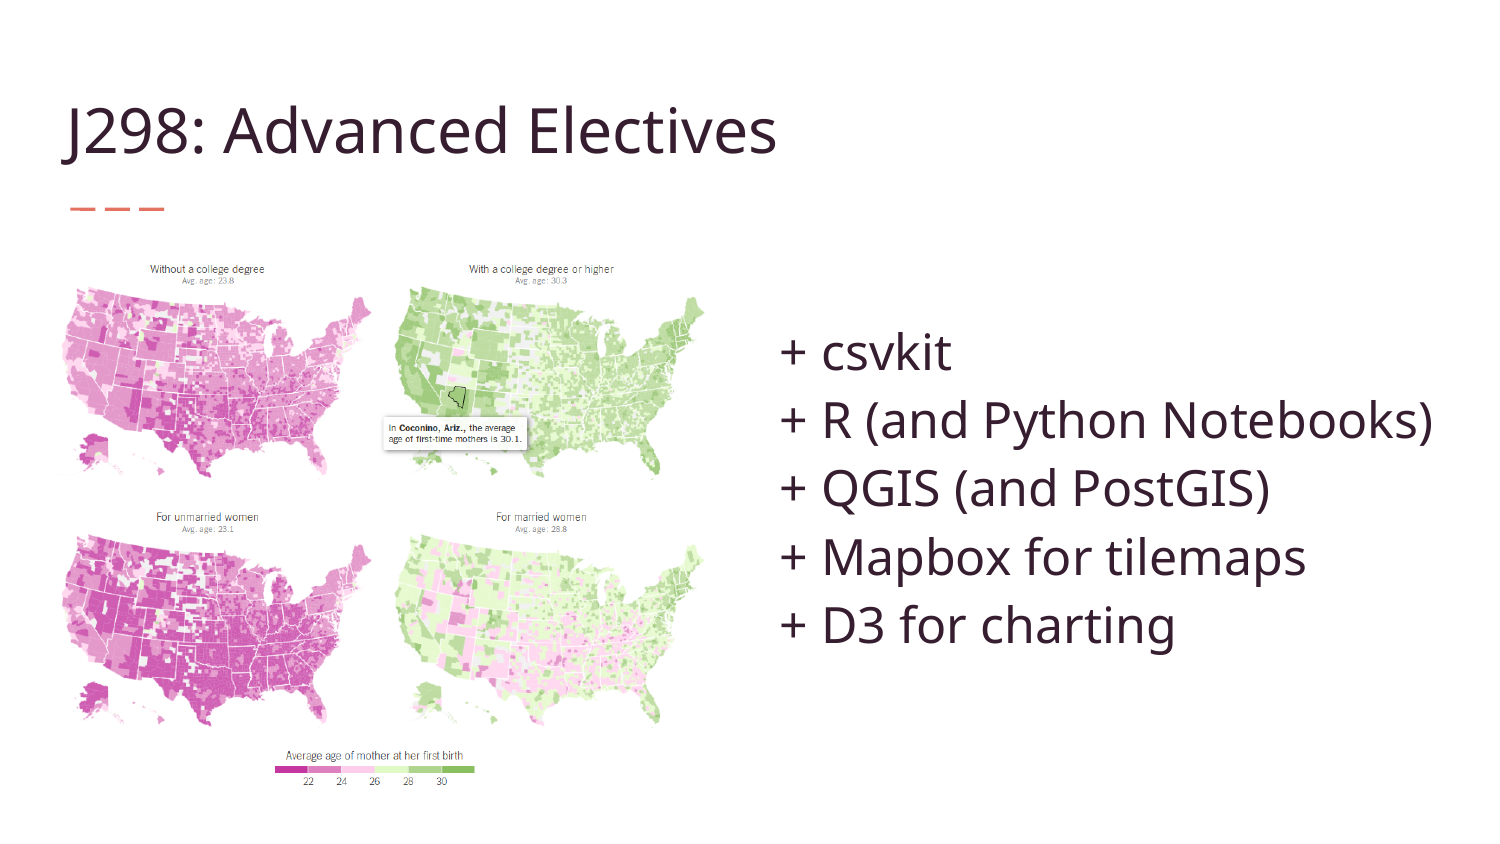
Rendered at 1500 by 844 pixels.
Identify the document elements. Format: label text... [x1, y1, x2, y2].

title J298: Advanced Electives [51, 61, 1006, 182]
text_box + csvkit + R (and Python Notebooks) + QGIS (and PostGIS) + Mapbox for tilemaps + D3 for charting [765, 165, 1471, 811]
picture [30, 239, 749, 796]
title Not those bots [43, 176, 708, 239]
